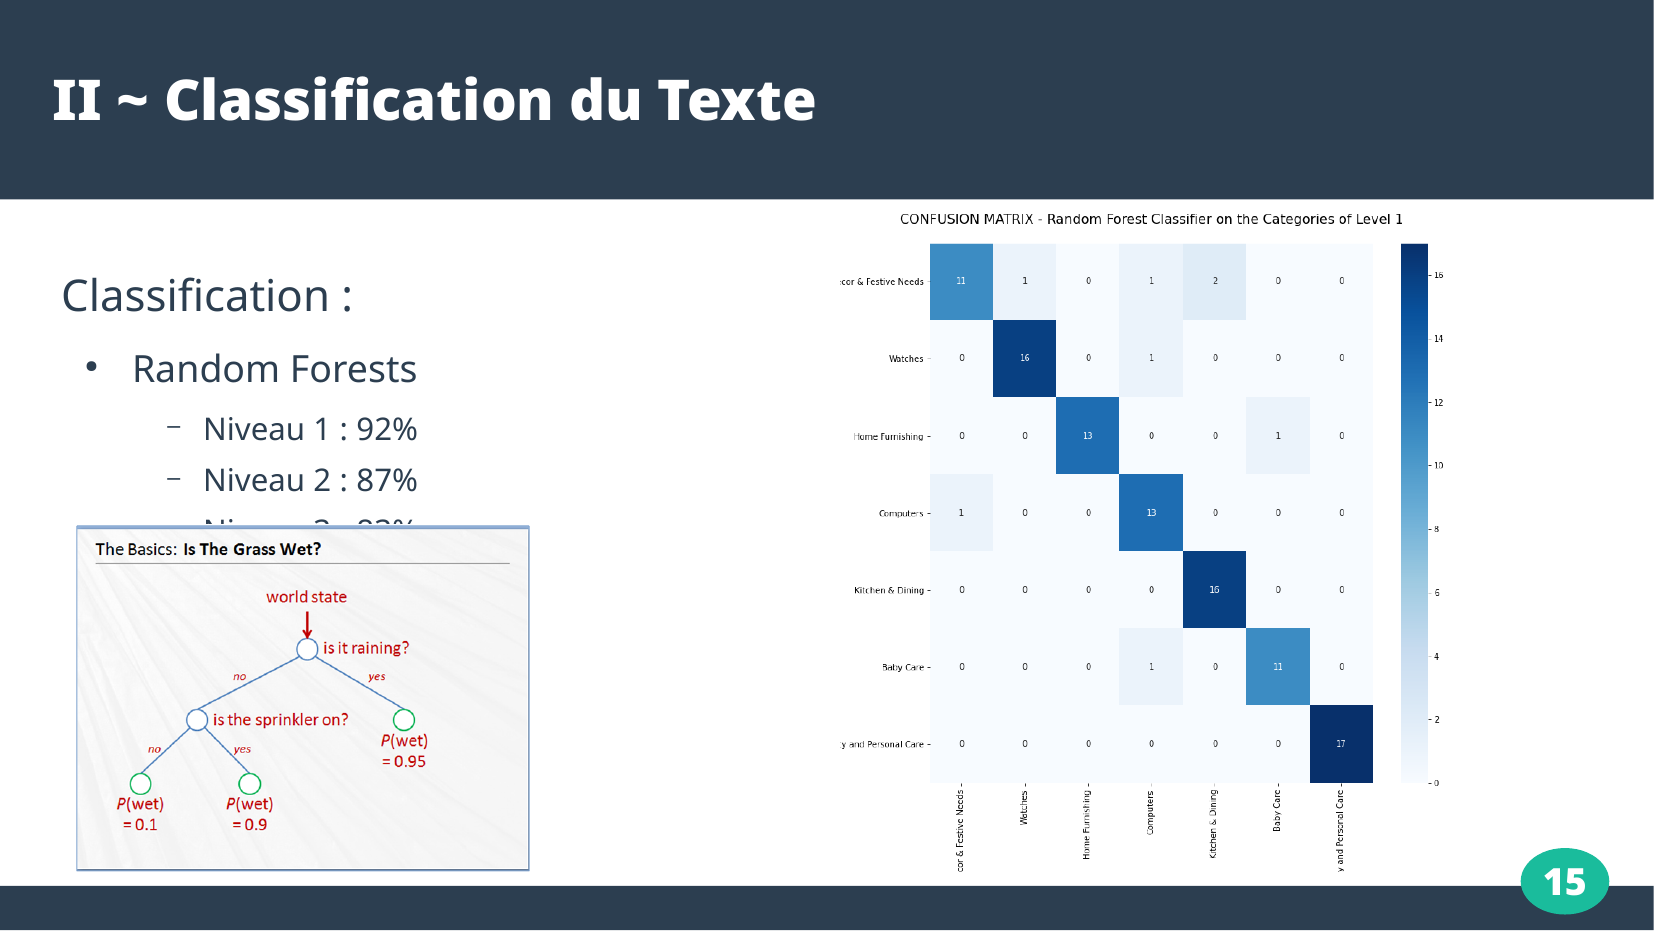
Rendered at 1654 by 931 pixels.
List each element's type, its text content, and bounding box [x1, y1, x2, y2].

picture [75, 524, 531, 872]
list Classification : Random Forests Niveau 1 : 92% Niveau 2 : 87% Niveau 3 : 83% [0, 174, 840, 796]
title II ~ Classification du Texte [0, 39, 1621, 158]
picture [840, 157, 1555, 872]
